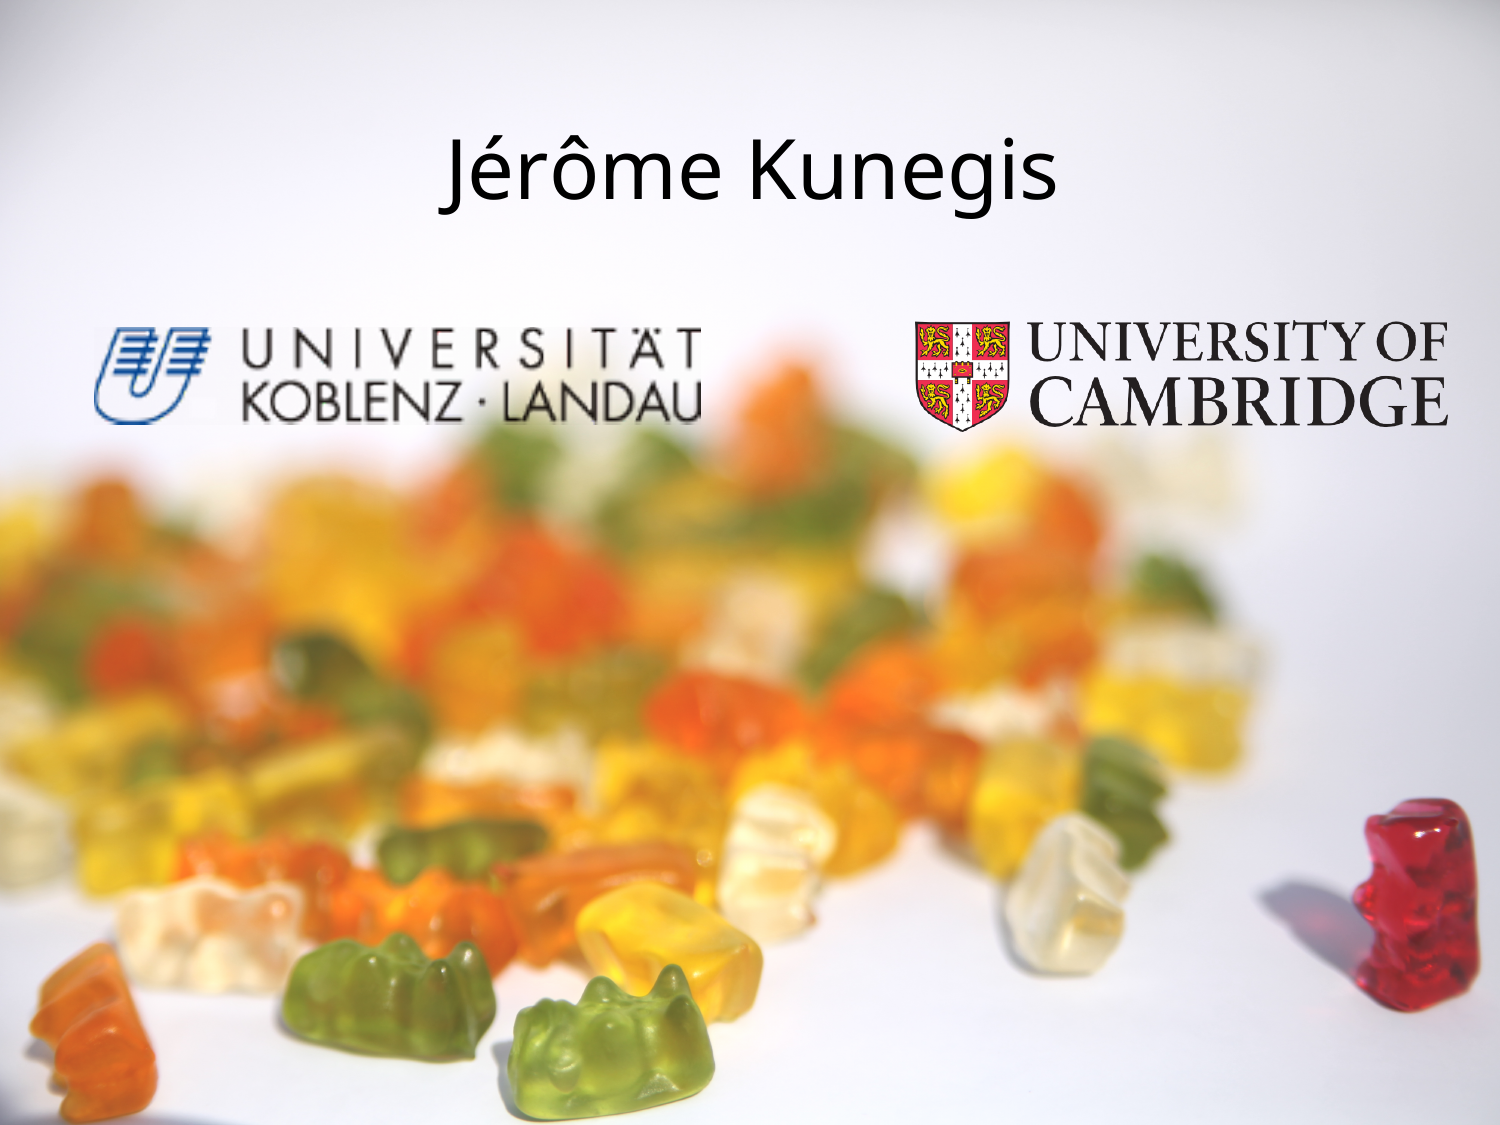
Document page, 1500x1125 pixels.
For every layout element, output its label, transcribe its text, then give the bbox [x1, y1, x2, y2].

picture [0, 0, 1500, 1125]
text_box Jérôme Kunegis [29, 43, 1477, 769]
